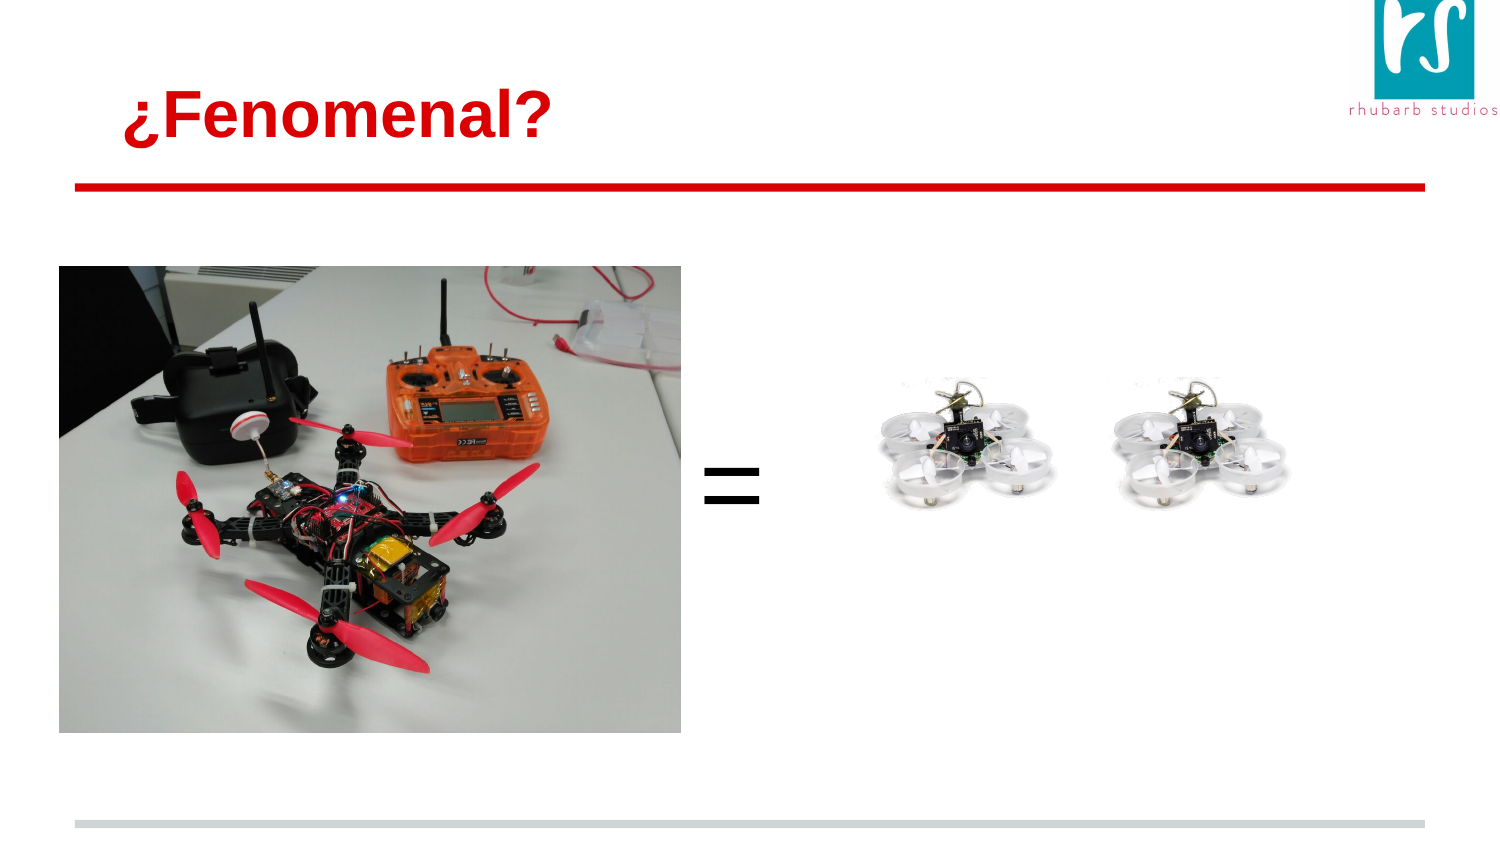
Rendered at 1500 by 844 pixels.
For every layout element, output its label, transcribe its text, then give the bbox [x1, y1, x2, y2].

picture [59, 266, 681, 733]
title ¿Fenomenal? [106, 24, 1457, 166]
picture [1348, 0, 1500, 118]
picture [874, 377, 1078, 514]
picture [1107, 377, 1312, 514]
text_box = [685, 414, 875, 556]
